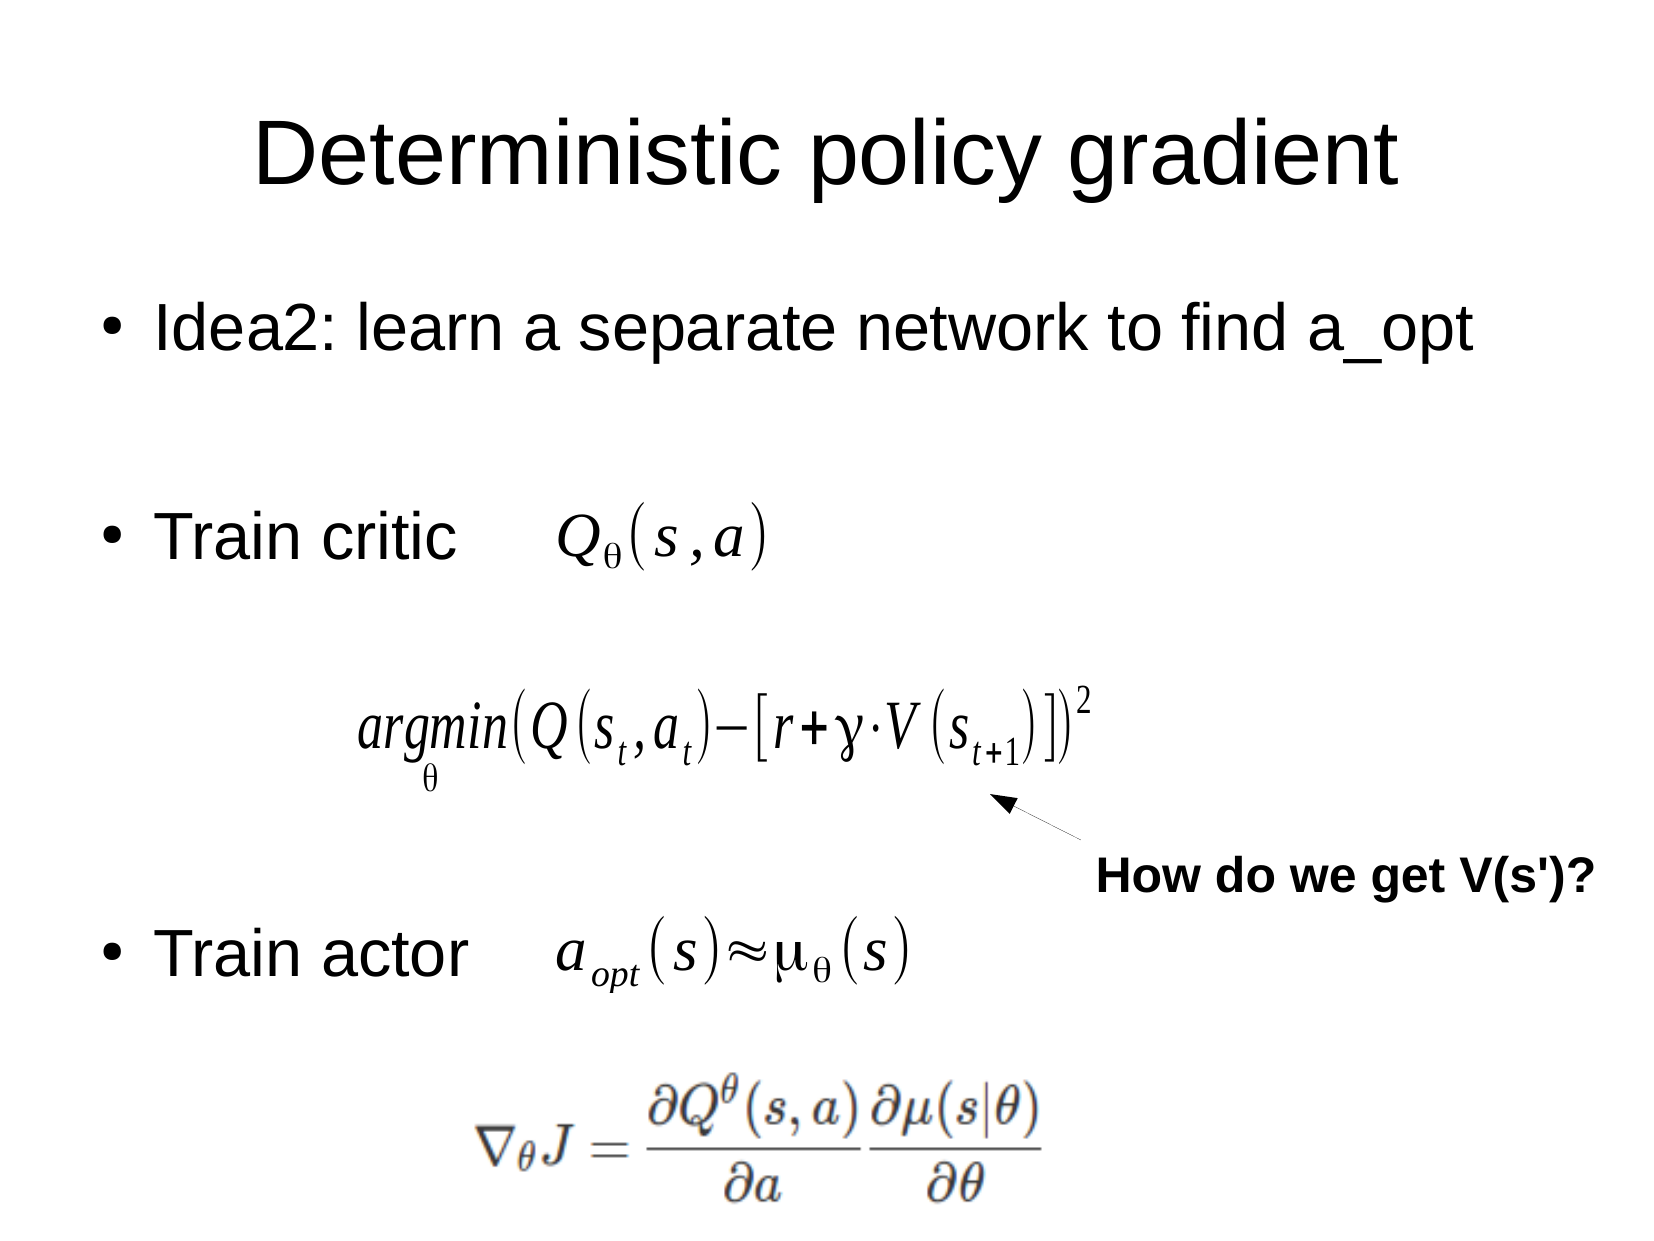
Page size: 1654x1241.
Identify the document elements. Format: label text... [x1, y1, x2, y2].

title Deterministic policy gradient [82, 49, 1571, 257]
chart [344, 674, 1103, 795]
chart [539, 497, 785, 574]
text_box How do we get V(s')? [1080, 840, 1612, 912]
picture [451, 1064, 1082, 1228]
chart [539, 911, 930, 993]
list Idea2: learn a separate network to find a_opt Train critic Train actor [82, 290, 1571, 1010]
